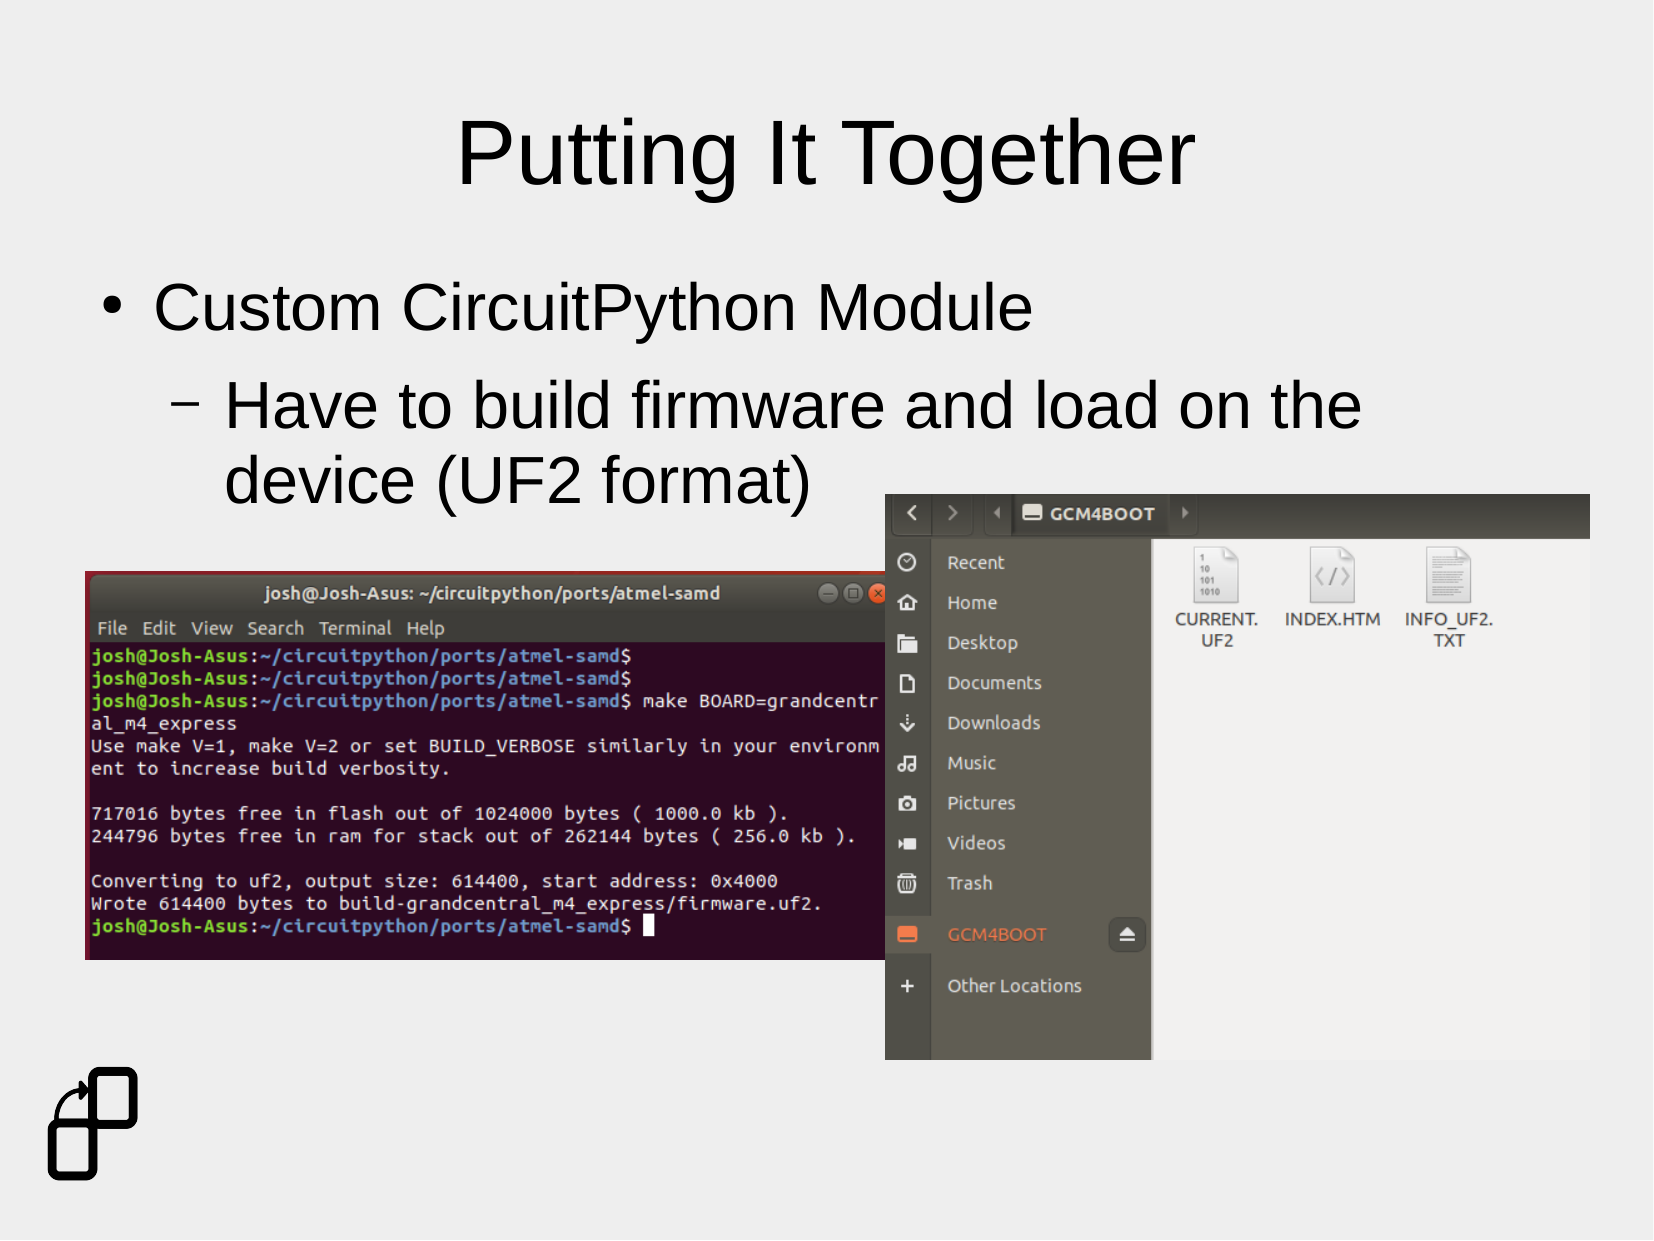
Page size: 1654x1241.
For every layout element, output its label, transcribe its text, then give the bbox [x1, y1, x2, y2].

picture [30, 1062, 153, 1186]
picture [85, 494, 1590, 1060]
list Custom CircuitPython Module Have to build firmware and load on the device (UF2 format) [82, 269, 1571, 989]
title Putting It Together [82, 49, 1571, 257]
